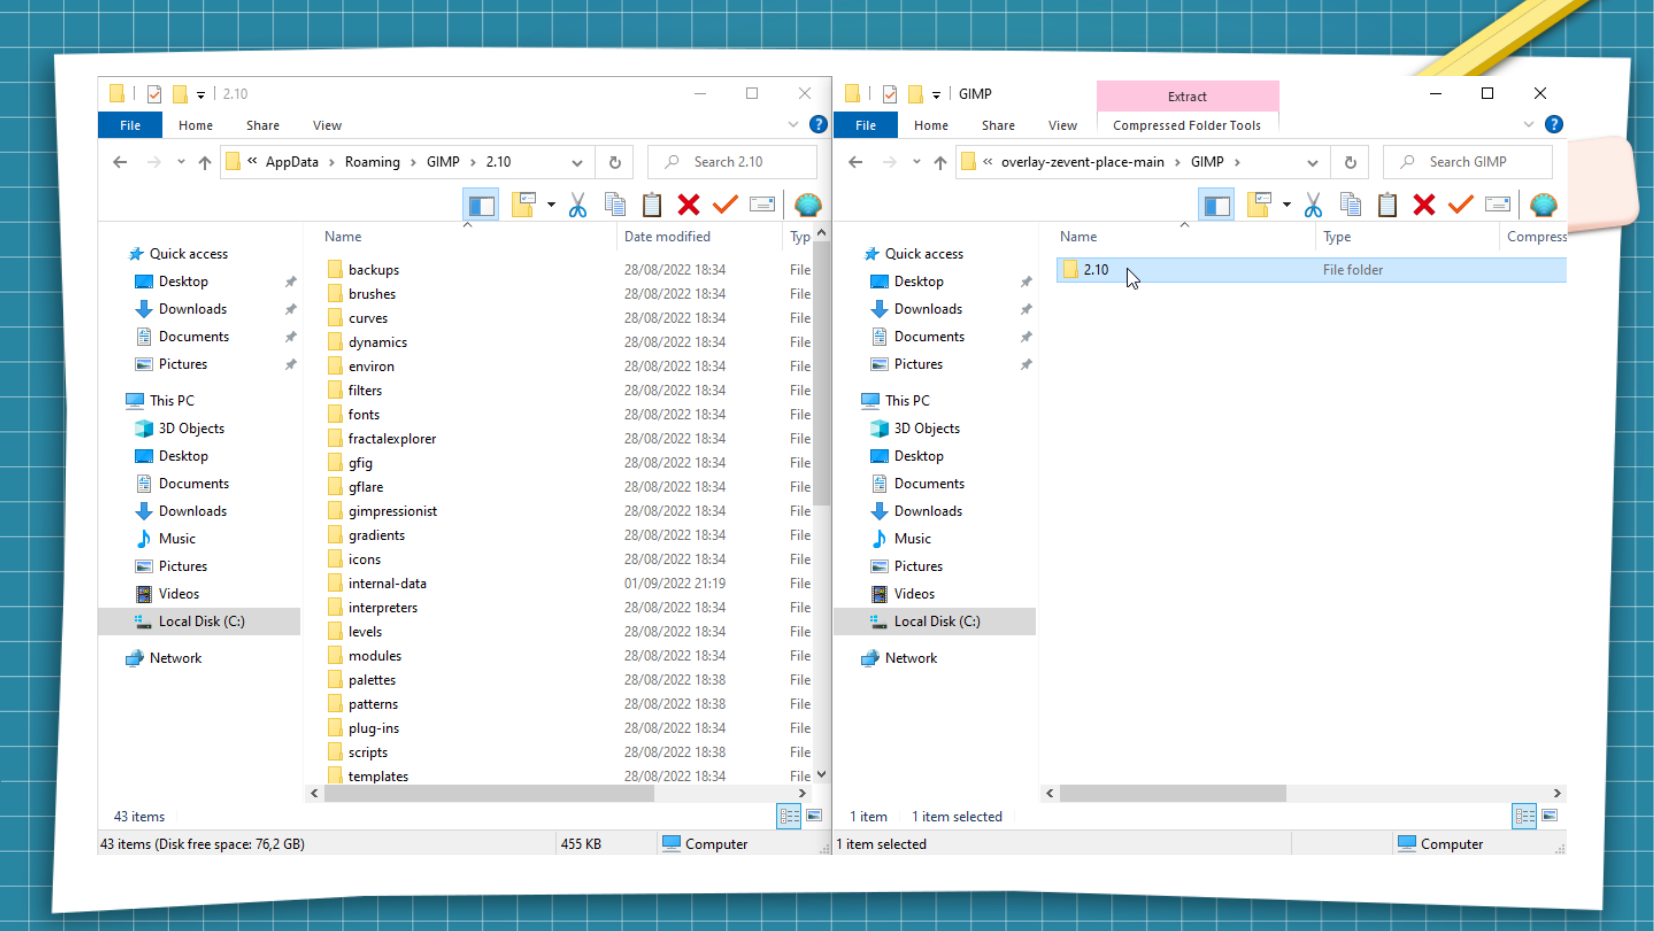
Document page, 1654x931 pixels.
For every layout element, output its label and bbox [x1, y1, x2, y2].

picture [97, 76, 1568, 855]
